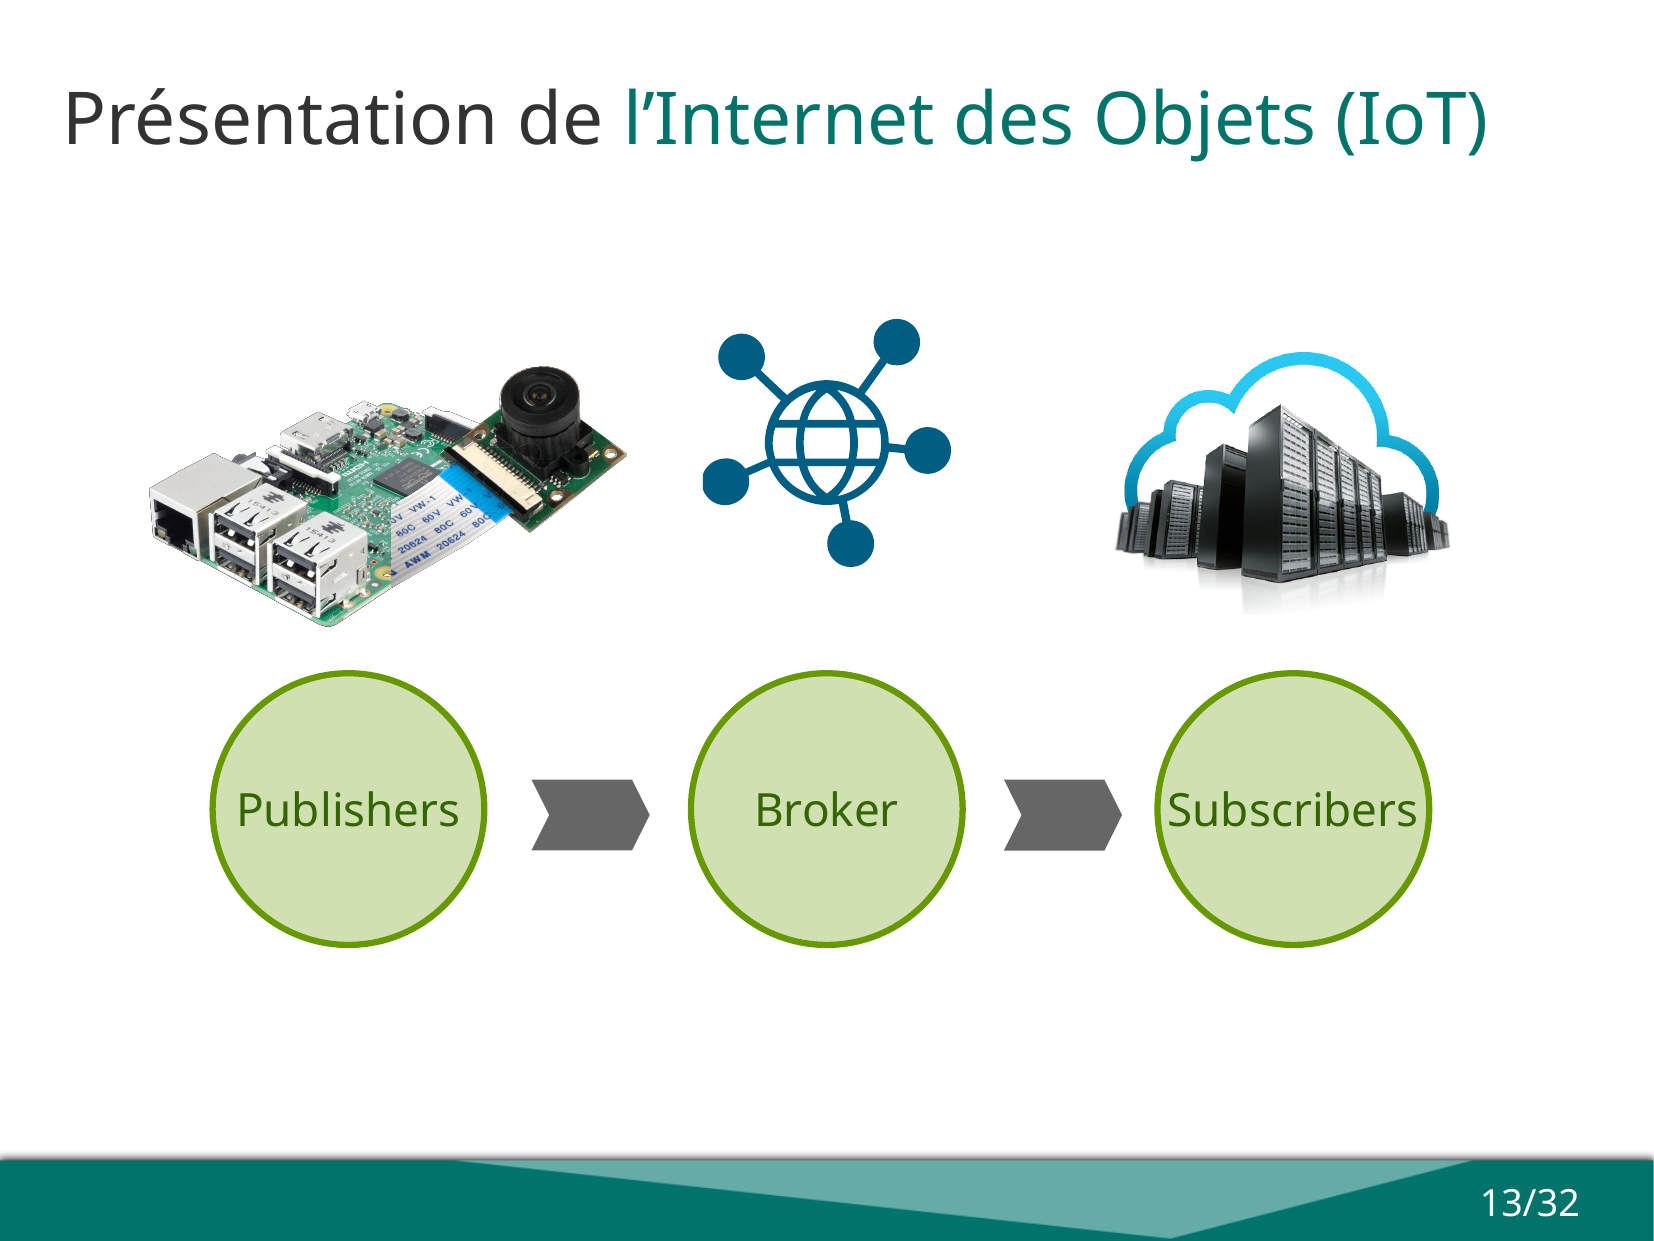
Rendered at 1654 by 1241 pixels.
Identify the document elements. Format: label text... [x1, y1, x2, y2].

text_box Présentation de l’Internet des Objets (IoT) [47, 59, 1347, 158]
text_box Broker [690, 673, 963, 945]
picture [0, 0, 1654, 1241]
text_box <numéro>/32 [1479, 1169, 1654, 1233]
text_box Publishers [212, 673, 485, 945]
text_box [531, 779, 650, 851]
text_box [1003, 779, 1123, 851]
text_box Subscribers [1157, 673, 1430, 945]
